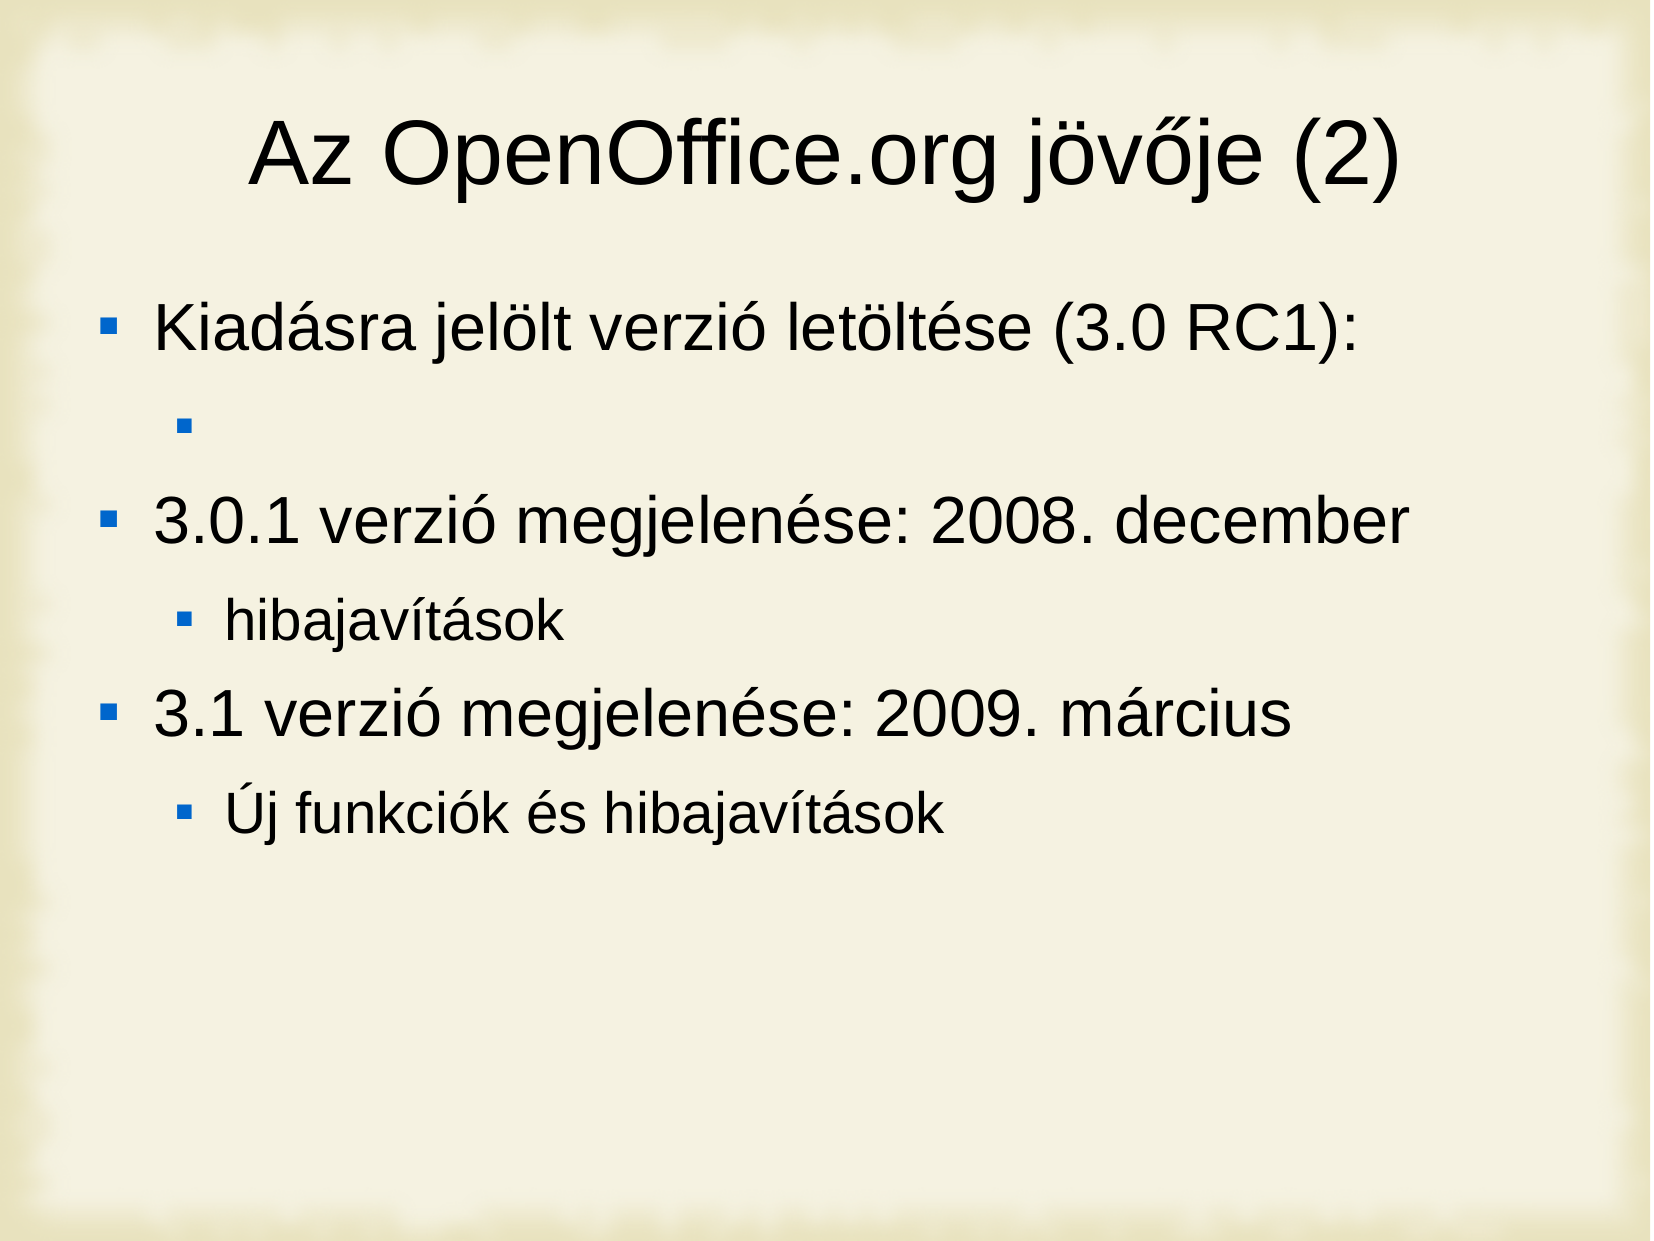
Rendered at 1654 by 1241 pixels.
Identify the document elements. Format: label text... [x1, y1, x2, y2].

title Az OpenOffice.org jövője (2) [82, 49, 1571, 257]
list Kiadásra jelölt verzió letöltése (3.0 RC1): 3.0.1 verzió megjelenése: 2008. december hibajavítások 3.1 verzió megjelenése: 2009. március Új funkciók és hibajavítások [82, 290, 1571, 1094]
picture [0, 0, 1651, 1241]
